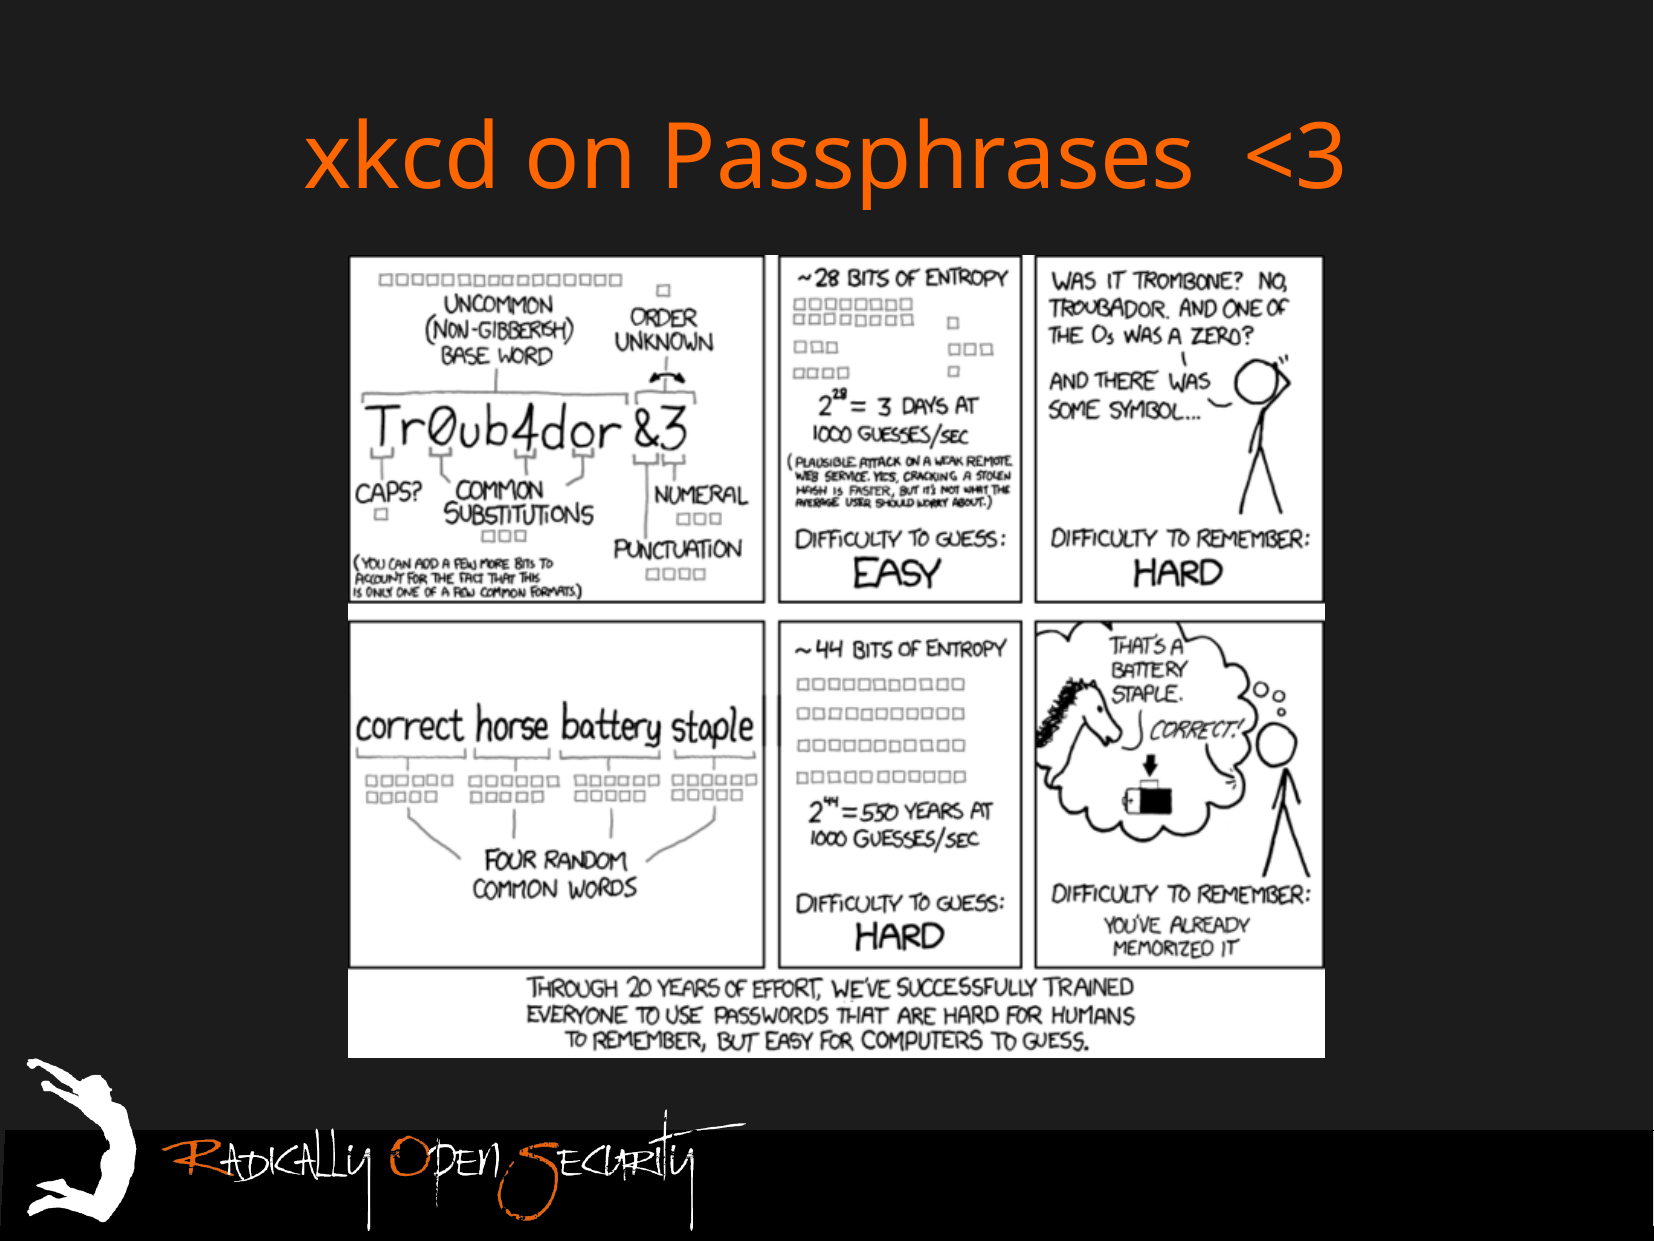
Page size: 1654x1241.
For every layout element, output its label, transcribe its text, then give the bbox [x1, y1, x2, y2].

picture [0, 255, 1325, 1241]
title xkcd on Passphrases <3 [82, 49, 1571, 257]
